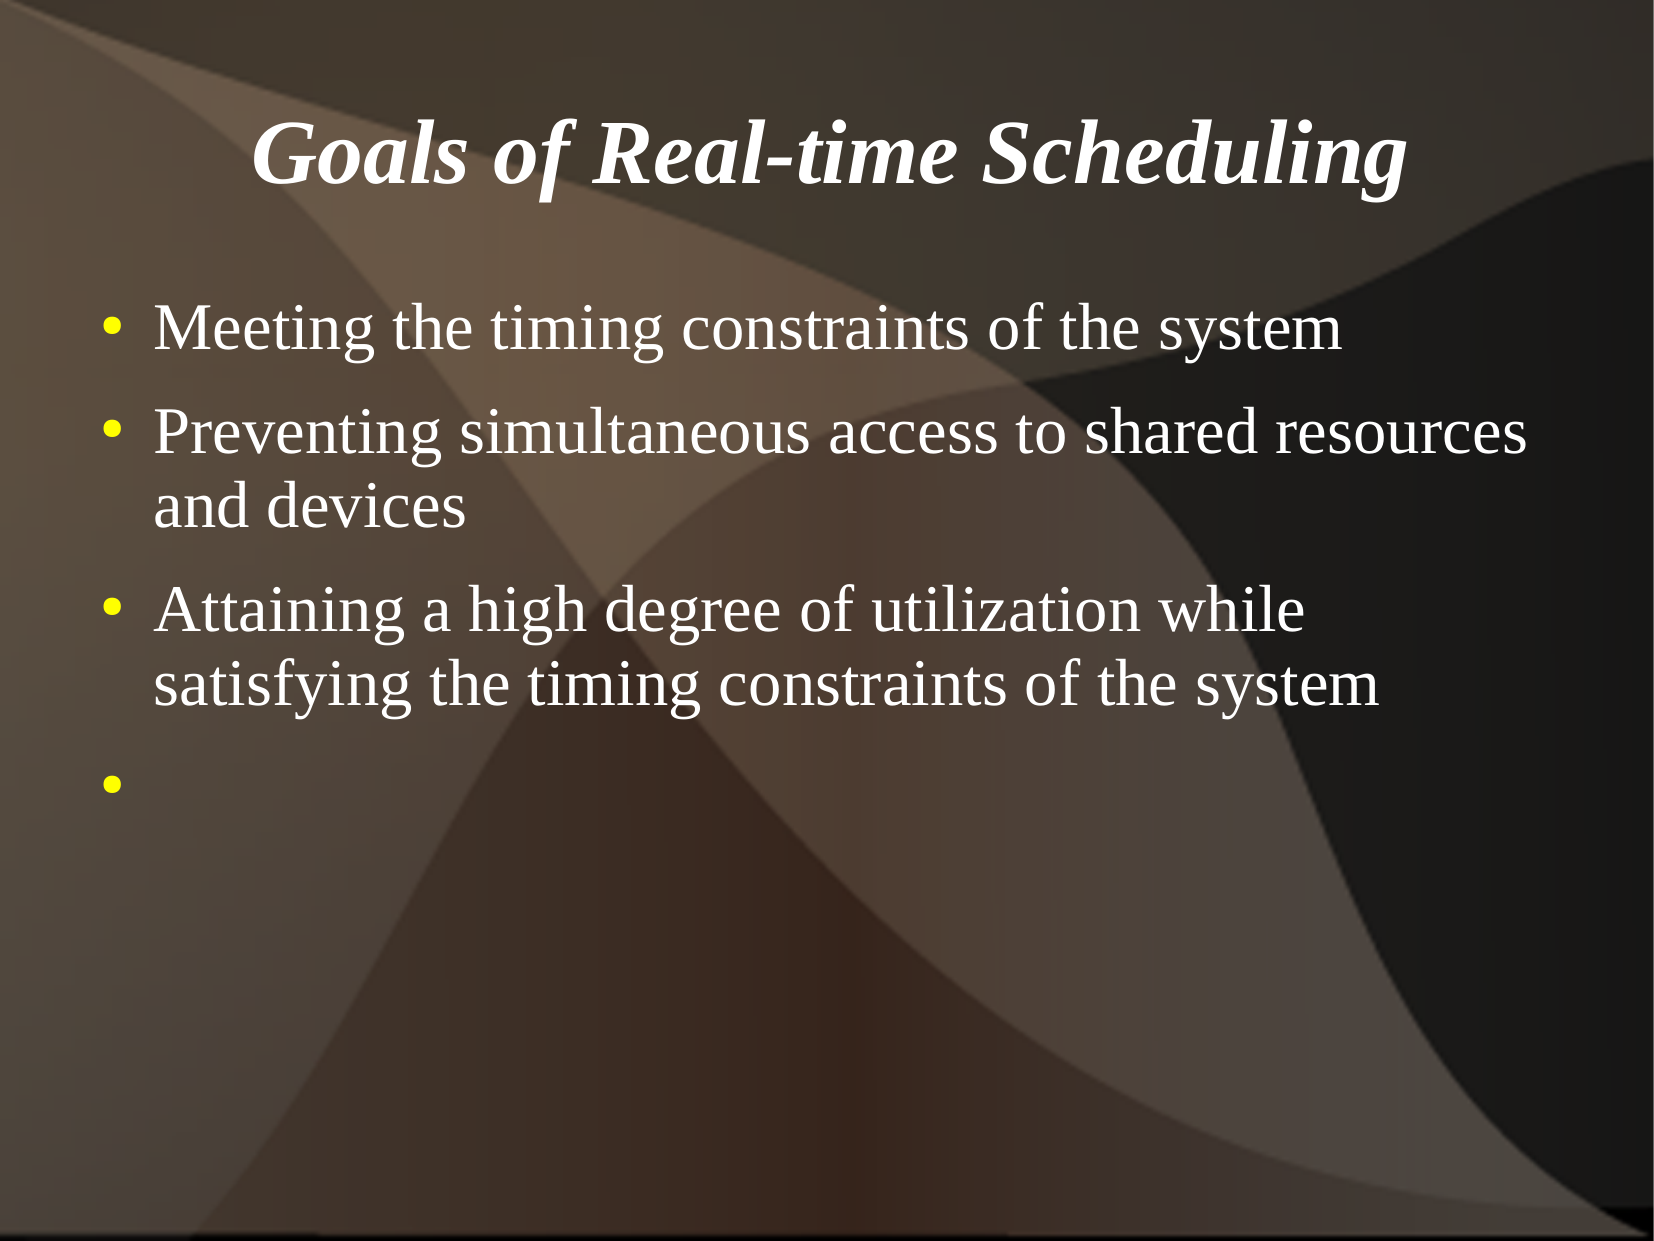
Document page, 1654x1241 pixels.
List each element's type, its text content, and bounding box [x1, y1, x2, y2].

title Goals of Real-time Scheduling [82, 56, 1571, 250]
picture [0, 0, 1654, 1241]
list Meeting the timing constraints of the system Preventing simultaneous access to shared resources and devices Attaining a high degree of utilization while satisfying the timing constraints of the system [82, 290, 1571, 1094]
